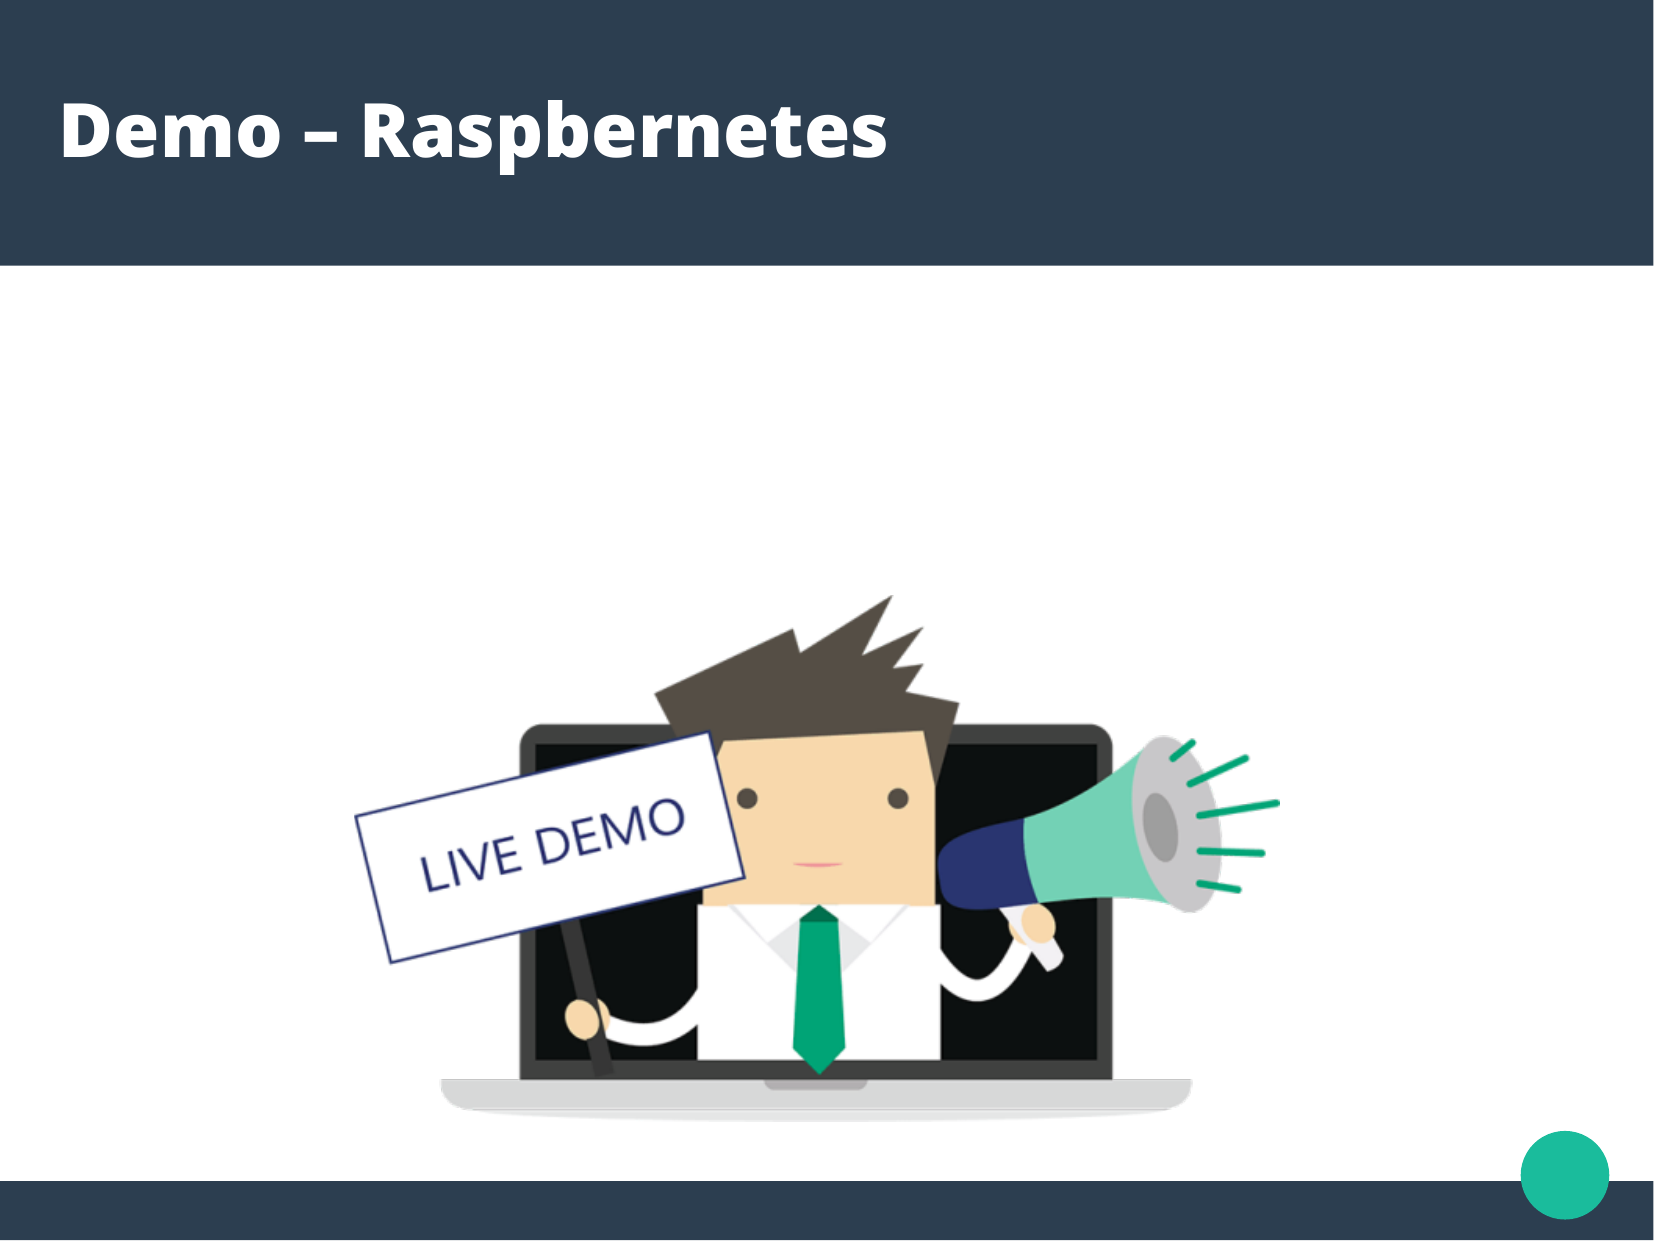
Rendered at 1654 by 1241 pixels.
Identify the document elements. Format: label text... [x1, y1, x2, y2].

title Demo – Raspbernetes [59, 49, 1595, 207]
picture [354, 595, 1280, 1123]
